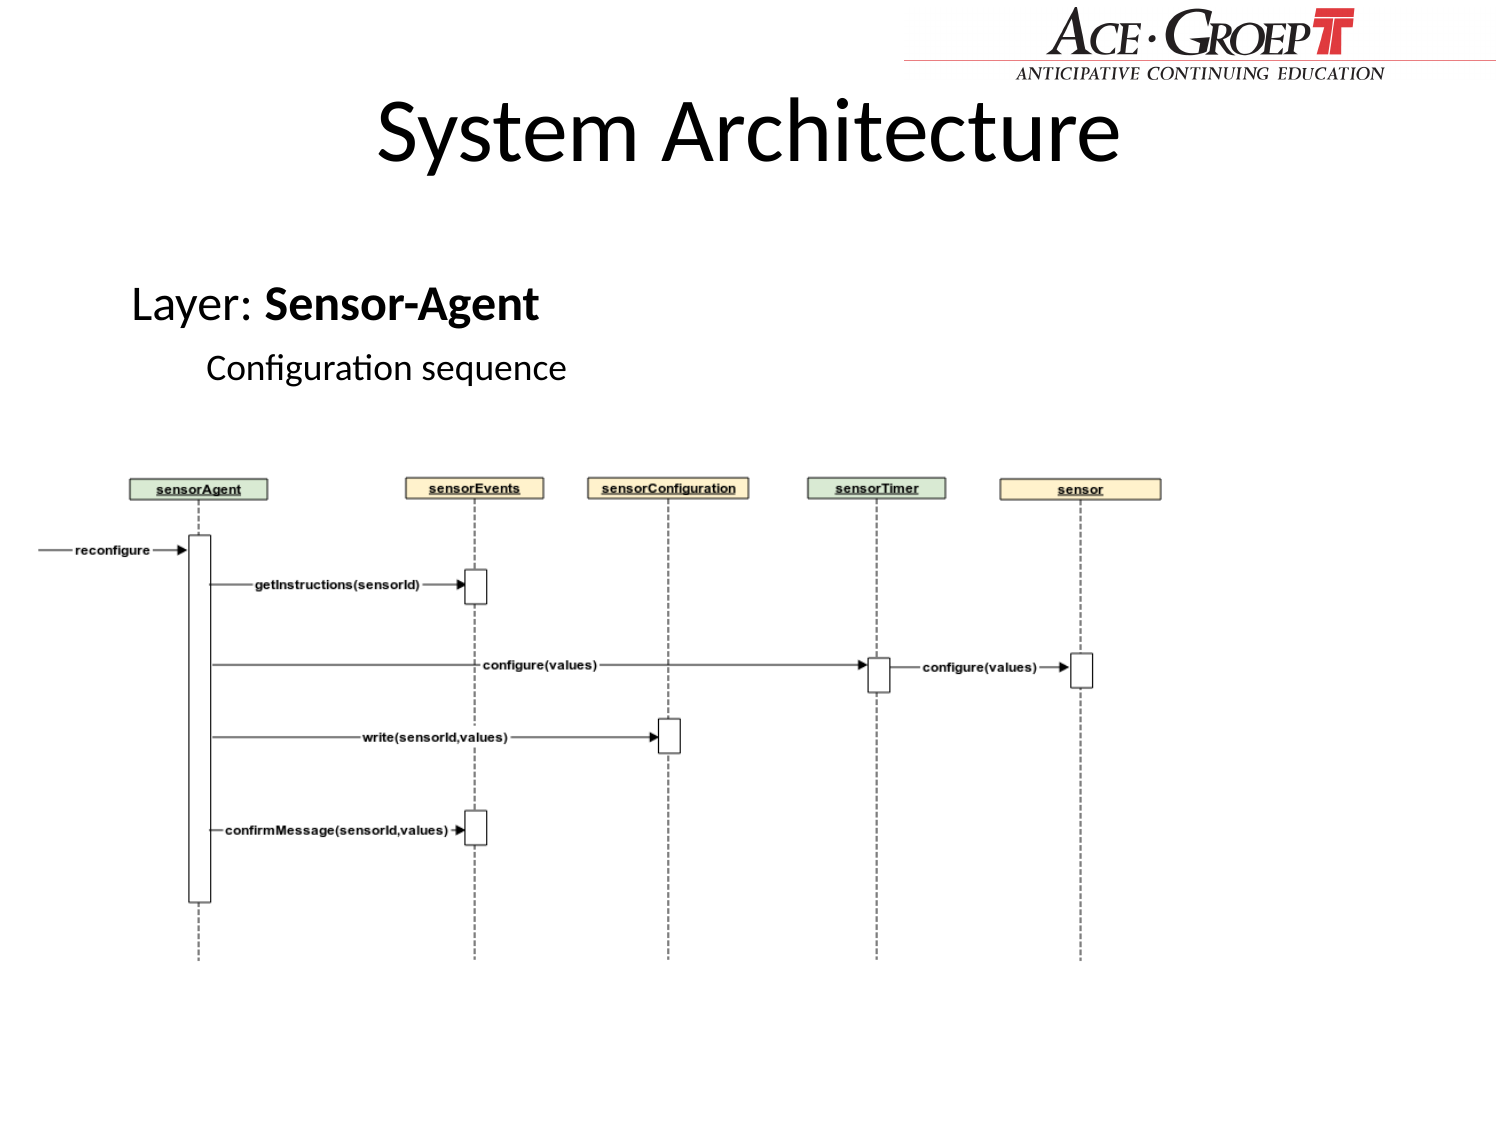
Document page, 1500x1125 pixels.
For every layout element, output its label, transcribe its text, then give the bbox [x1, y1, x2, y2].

picture [4, 432, 1186, 984]
list Layer: Sensor-Agent Configuration sequence [60, 262, 1411, 1006]
title System Architecture [75, 45, 1425, 233]
picture [904, 7, 1496, 80]
